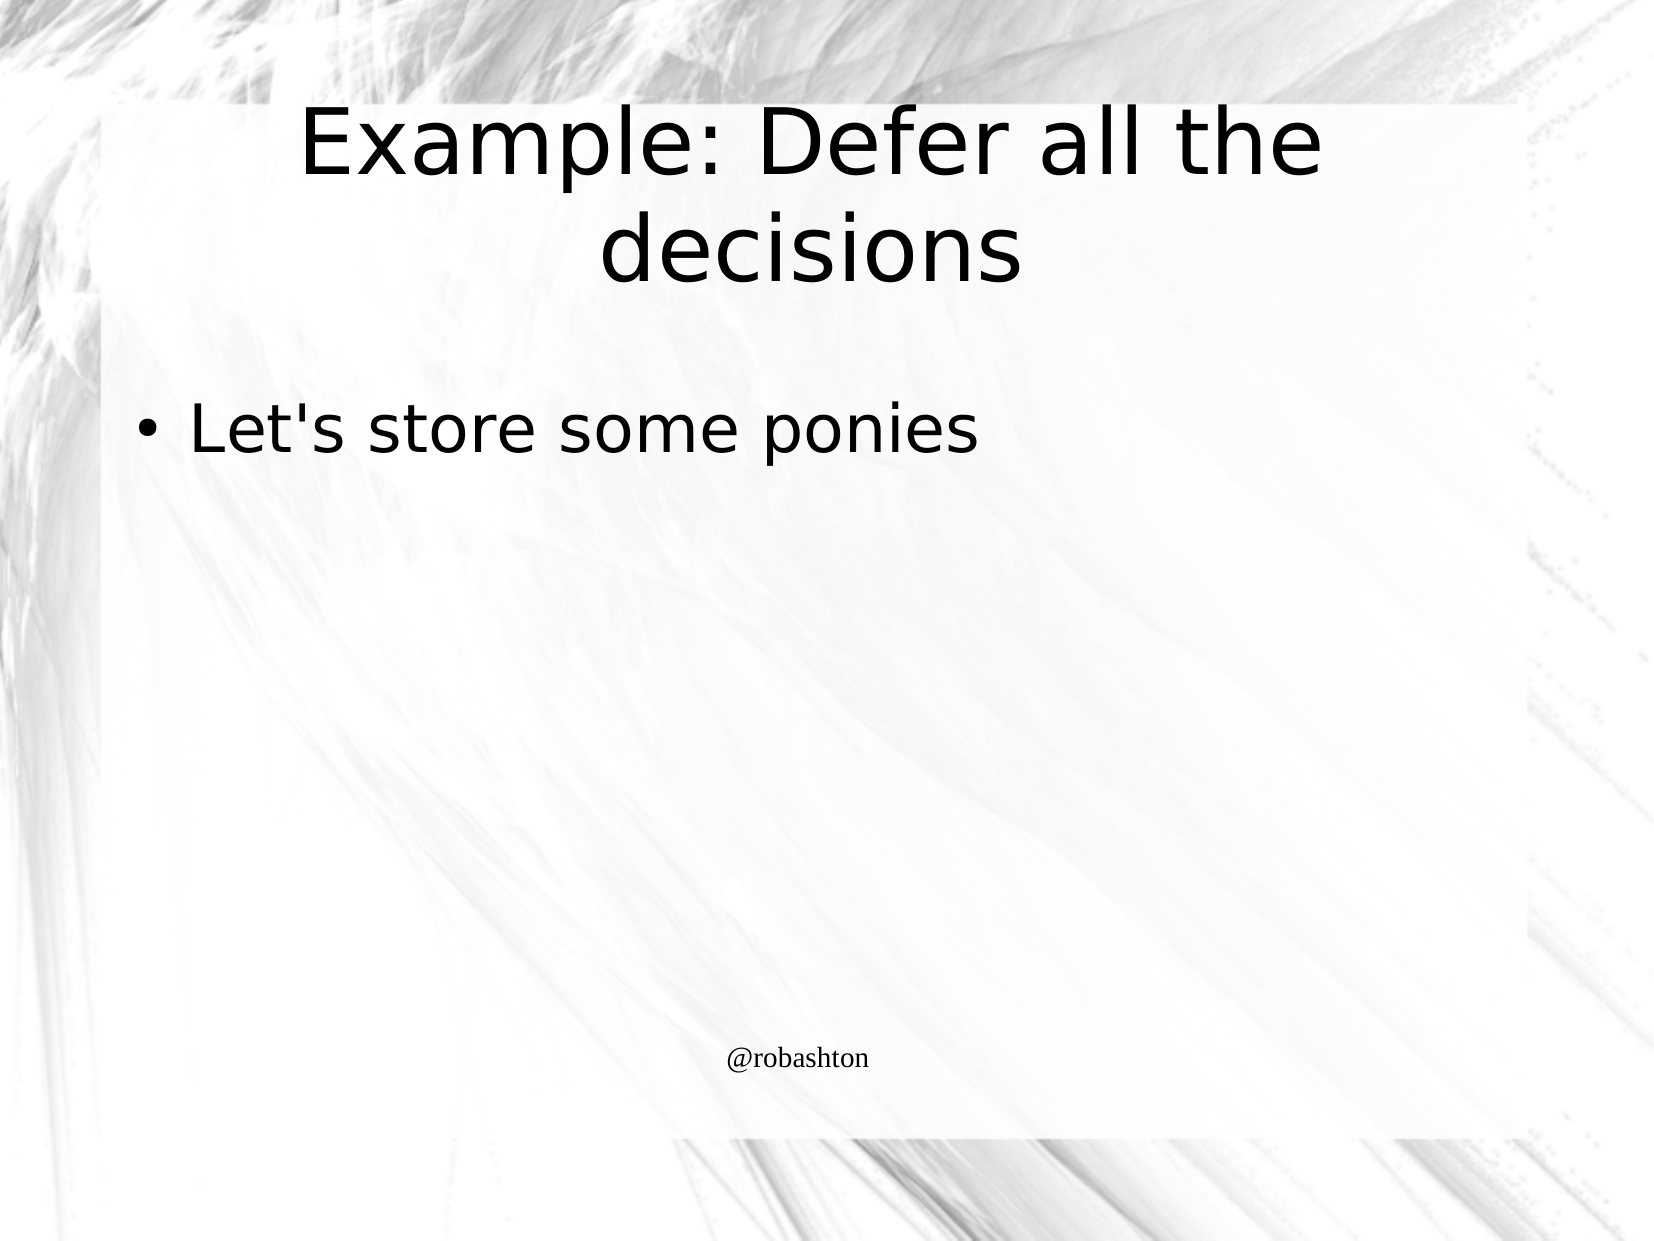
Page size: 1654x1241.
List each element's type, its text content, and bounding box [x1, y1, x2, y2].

title Example: Defer all the decisions [118, 89, 1506, 304]
list Let's store some ponies [118, 390, 1571, 1111]
picture [0, 0, 1654, 1241]
